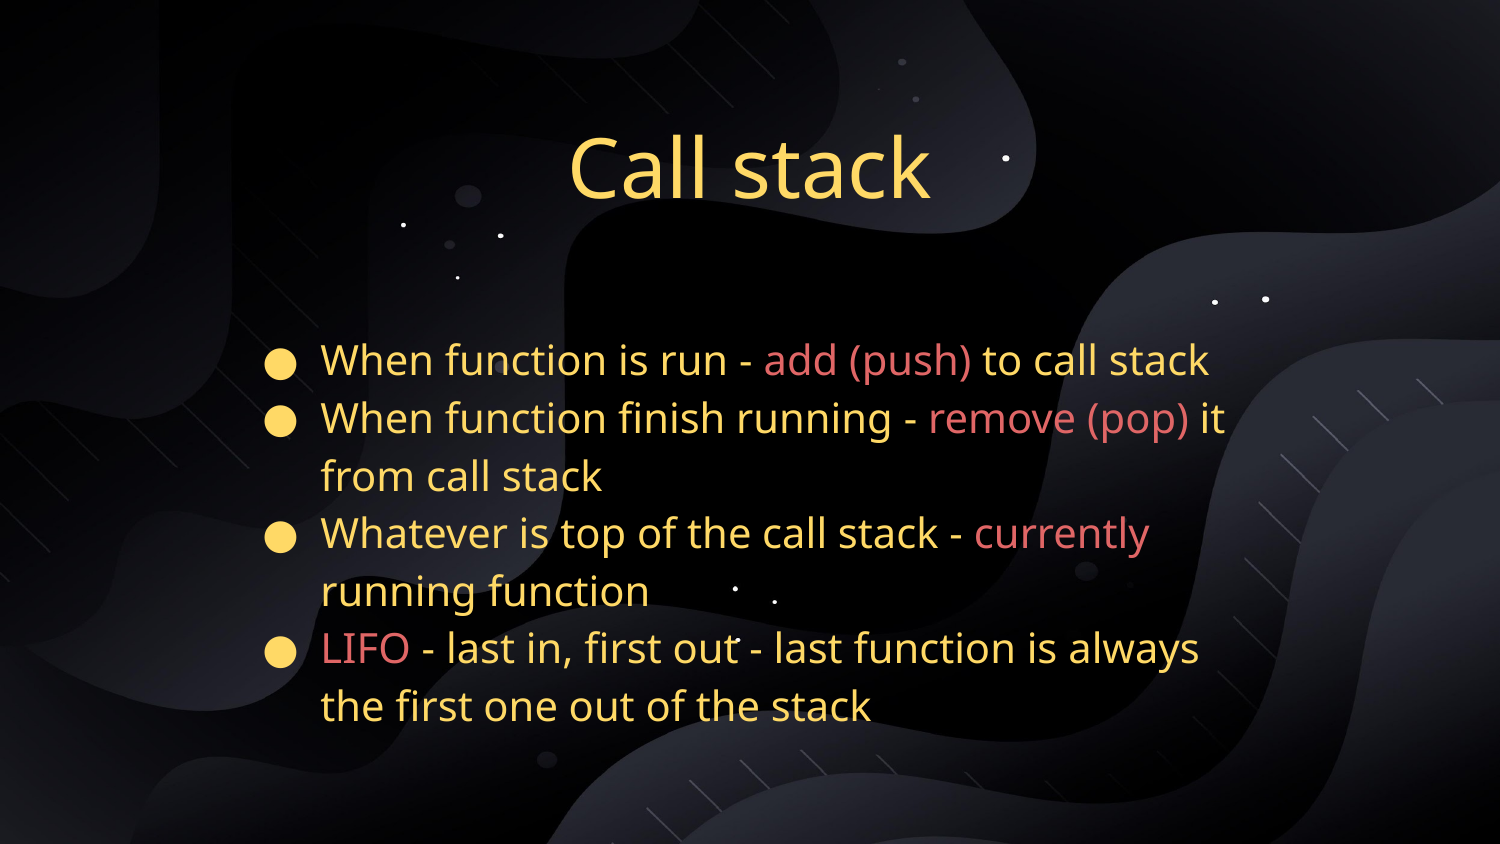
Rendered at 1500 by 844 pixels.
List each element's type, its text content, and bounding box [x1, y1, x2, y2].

picture [0, 0, 1500, 844]
list When function is run - add (push) to call stack When function finish running - remove (pop) it from call stack Whatever is top of the call stack - currently running function LIFO - last in, first out - last function is always the first one out of the stack [237, 322, 1262, 757]
title Call stack [355, 62, 1145, 268]
